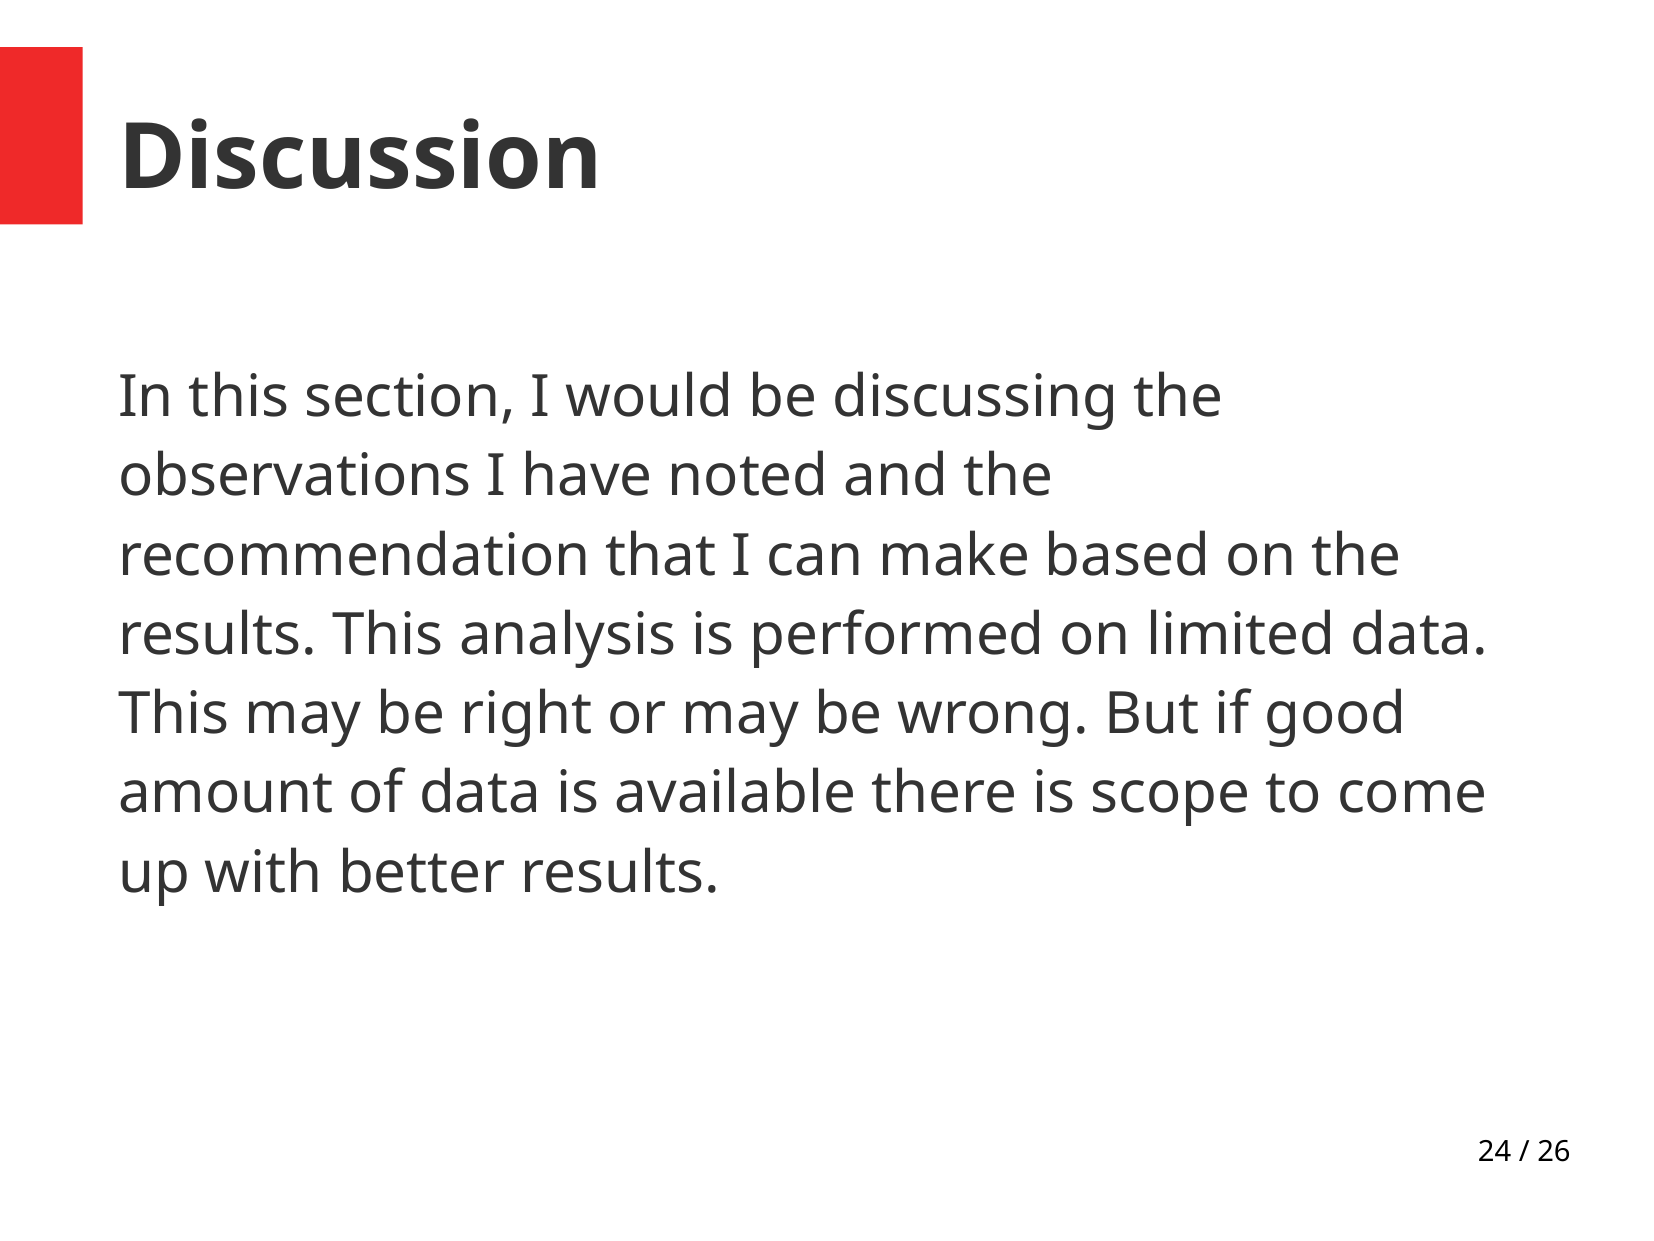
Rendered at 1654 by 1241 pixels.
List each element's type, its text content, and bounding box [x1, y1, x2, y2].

list In this section, I would be discussing the observations I have noted and the recommendation that I can make based on the results. This analysis is performed on limited data. This may be right or may be wrong. But if good amount of data is available there is scope to come up with better results. [118, 354, 1536, 1074]
title Discussion [118, 99, 1571, 207]
